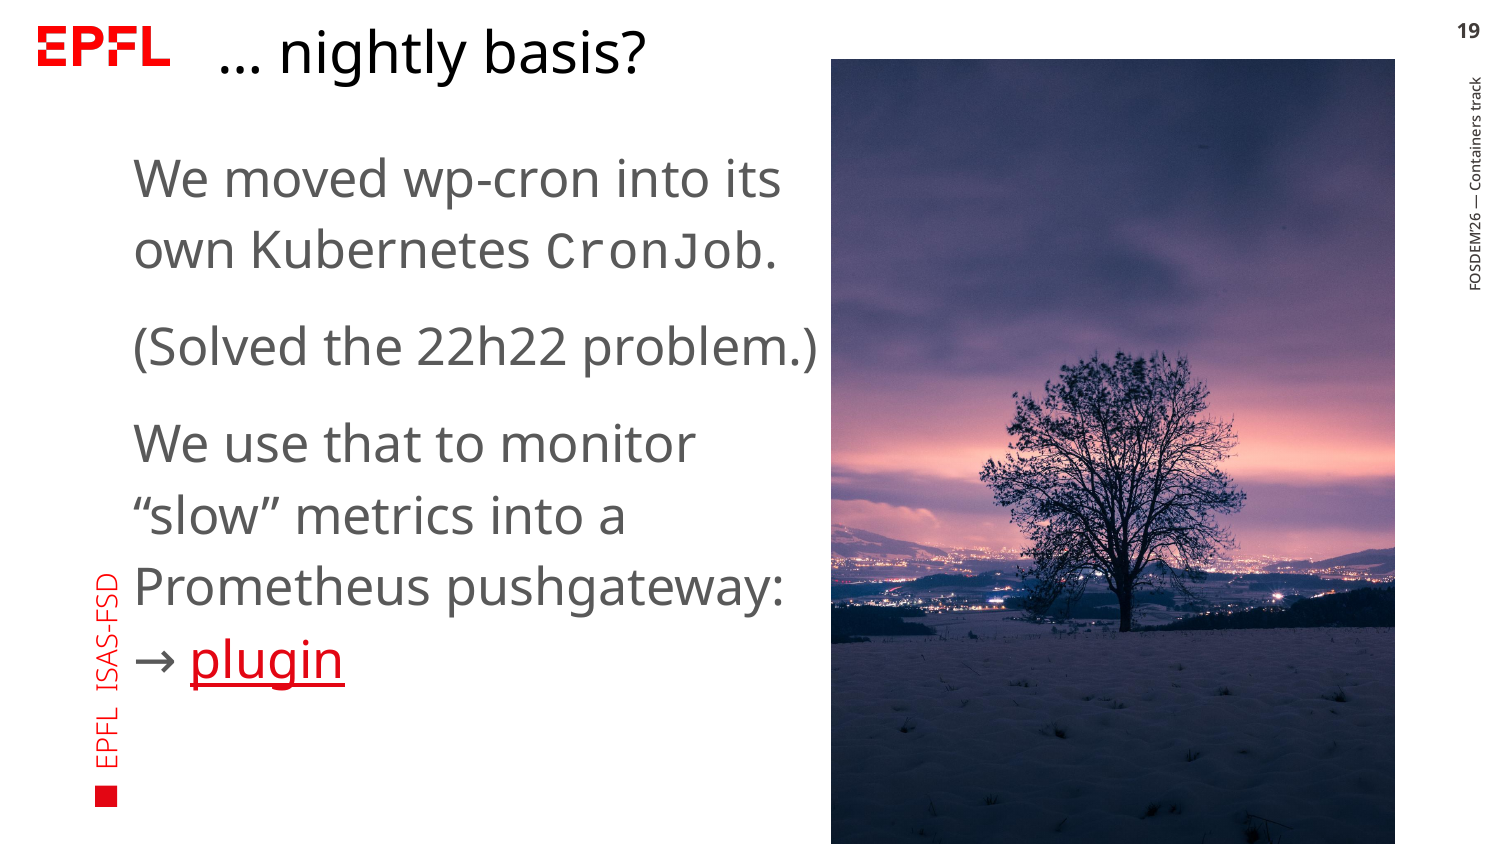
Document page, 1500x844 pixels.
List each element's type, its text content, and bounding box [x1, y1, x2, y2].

list We moved wp-cron into its own Kubernetes CronJob. (Solved the 22h22 problem.) We use that to monitor “slow” metrics into a Prometheus pushgateway: → plugin [118, 120, 831, 807]
title … nightly basis? [202, 0, 1449, 122]
picture [38, 26, 170, 66]
slide_number <number> [1415, 0, 1496, 65]
picture [831, 59, 1395, 844]
